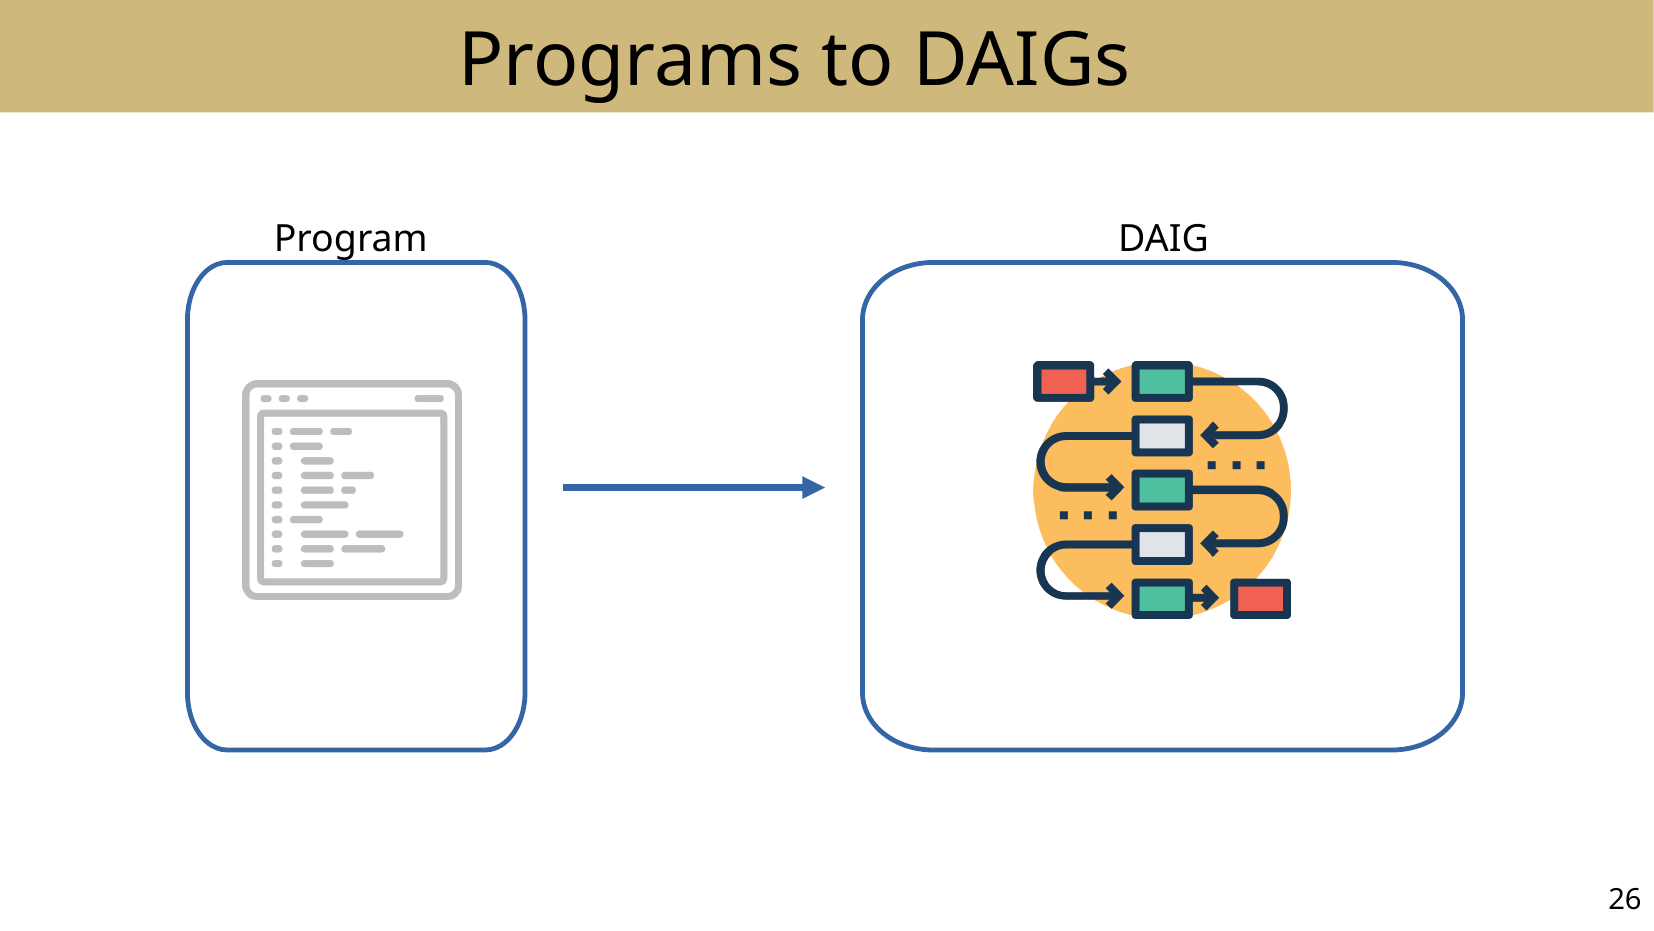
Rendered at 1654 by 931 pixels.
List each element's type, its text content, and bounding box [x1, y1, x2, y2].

picture [1033, 361, 1291, 619]
title Programs to DAIGs [0, 0, 1576, 113]
text_box DAIG [1118, 211, 1283, 261]
text_box Program [273, 211, 439, 261]
picture [242, 380, 462, 601]
